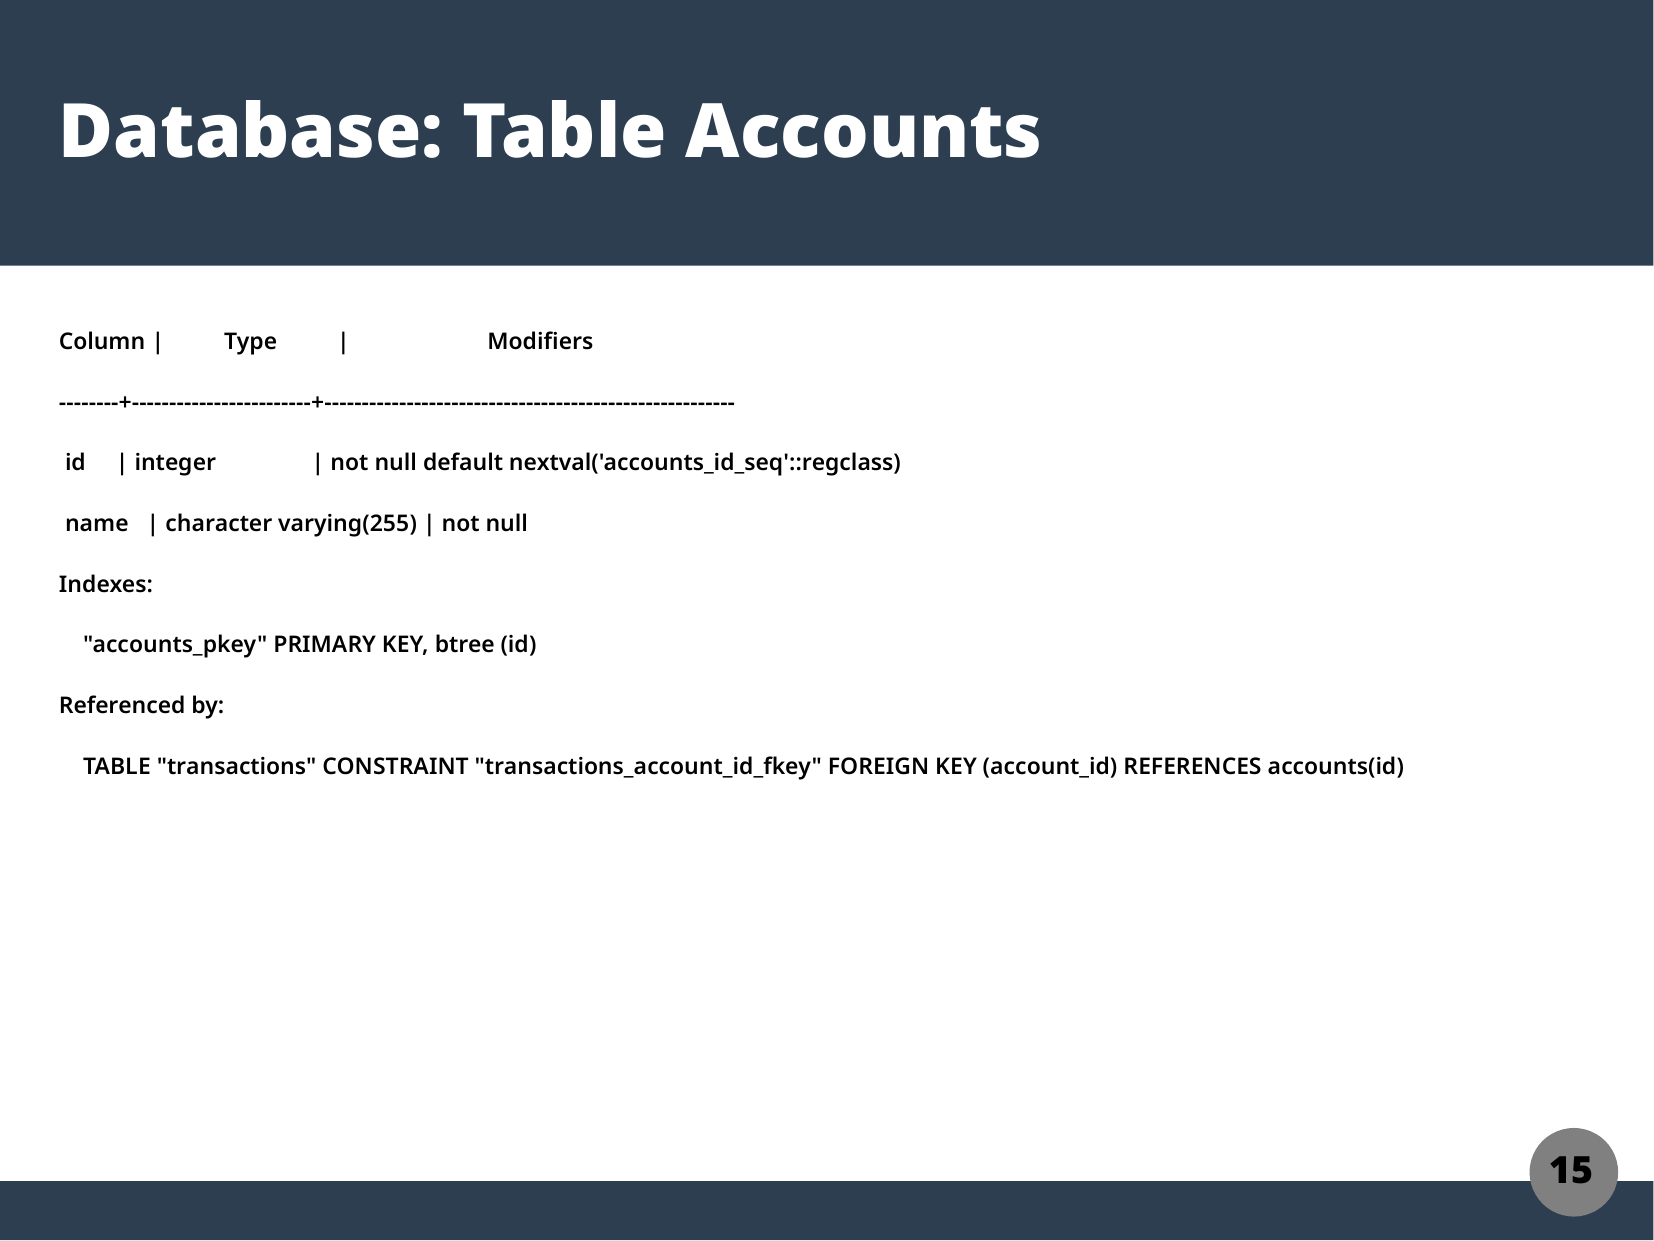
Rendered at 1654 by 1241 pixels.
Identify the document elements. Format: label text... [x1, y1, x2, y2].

list Column | Type | Modifiers --------+------------------------+------------------------------------------------------- id | integer | not null default nextval('accounts_id_seq'::regclass) name | character varying(255) | not null Indexes: "accounts_pkey" PRIMARY KEY, btree (id) Referenced by: TABLE "transactions" CONSTRAINT "transactions_account_id_fkey" FOREIGN KEY (account_id) REFERENCES accounts(id) [59, 324, 1595, 1152]
title Database: Table Accounts [59, 49, 1595, 207]
